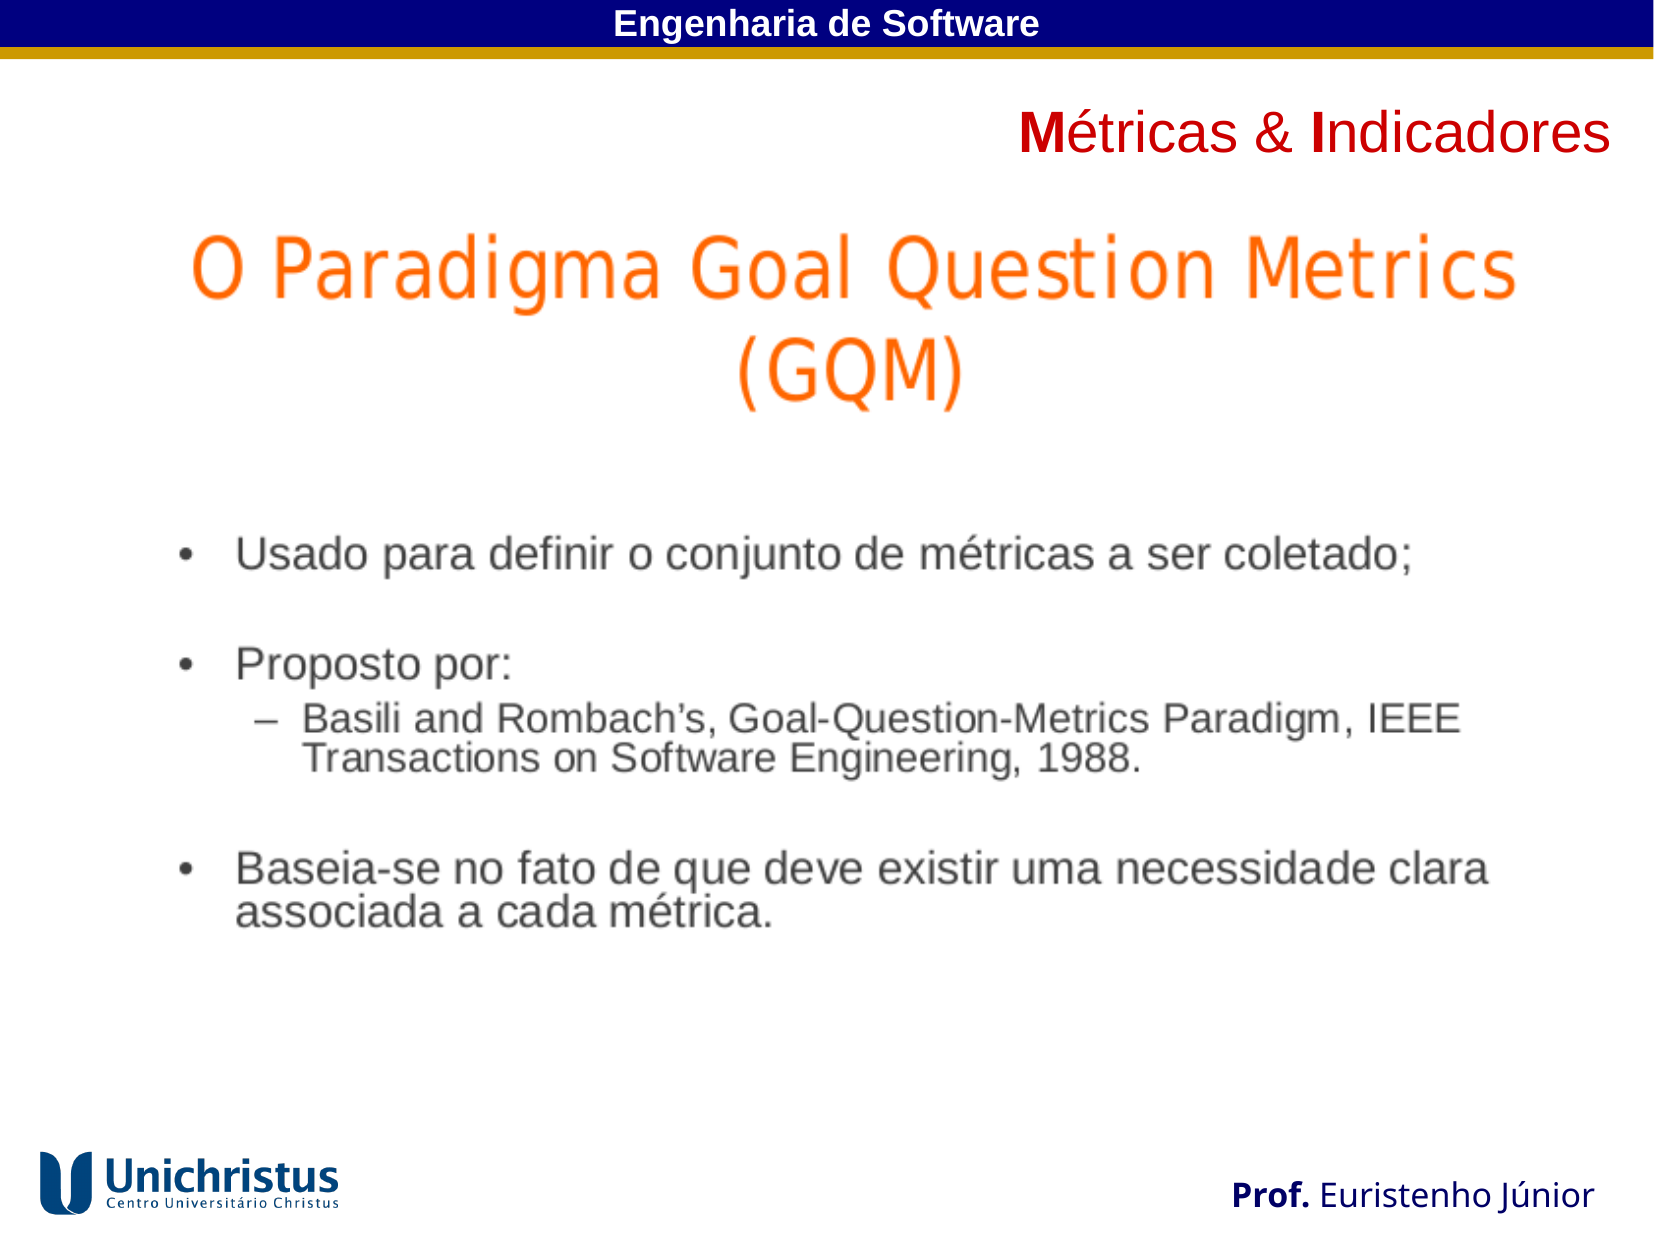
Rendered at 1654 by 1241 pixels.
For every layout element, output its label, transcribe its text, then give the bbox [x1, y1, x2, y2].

picture [133, 212, 1540, 957]
text_box Engenharia de Software [0, 0, 1654, 47]
text_box [0, 47, 1654, 60]
text_box Métricas & Indicadores [1003, 92, 1654, 173]
text_box Prof. Euristenho Júnior [1216, 1163, 1654, 1224]
picture [35, 1148, 343, 1217]
